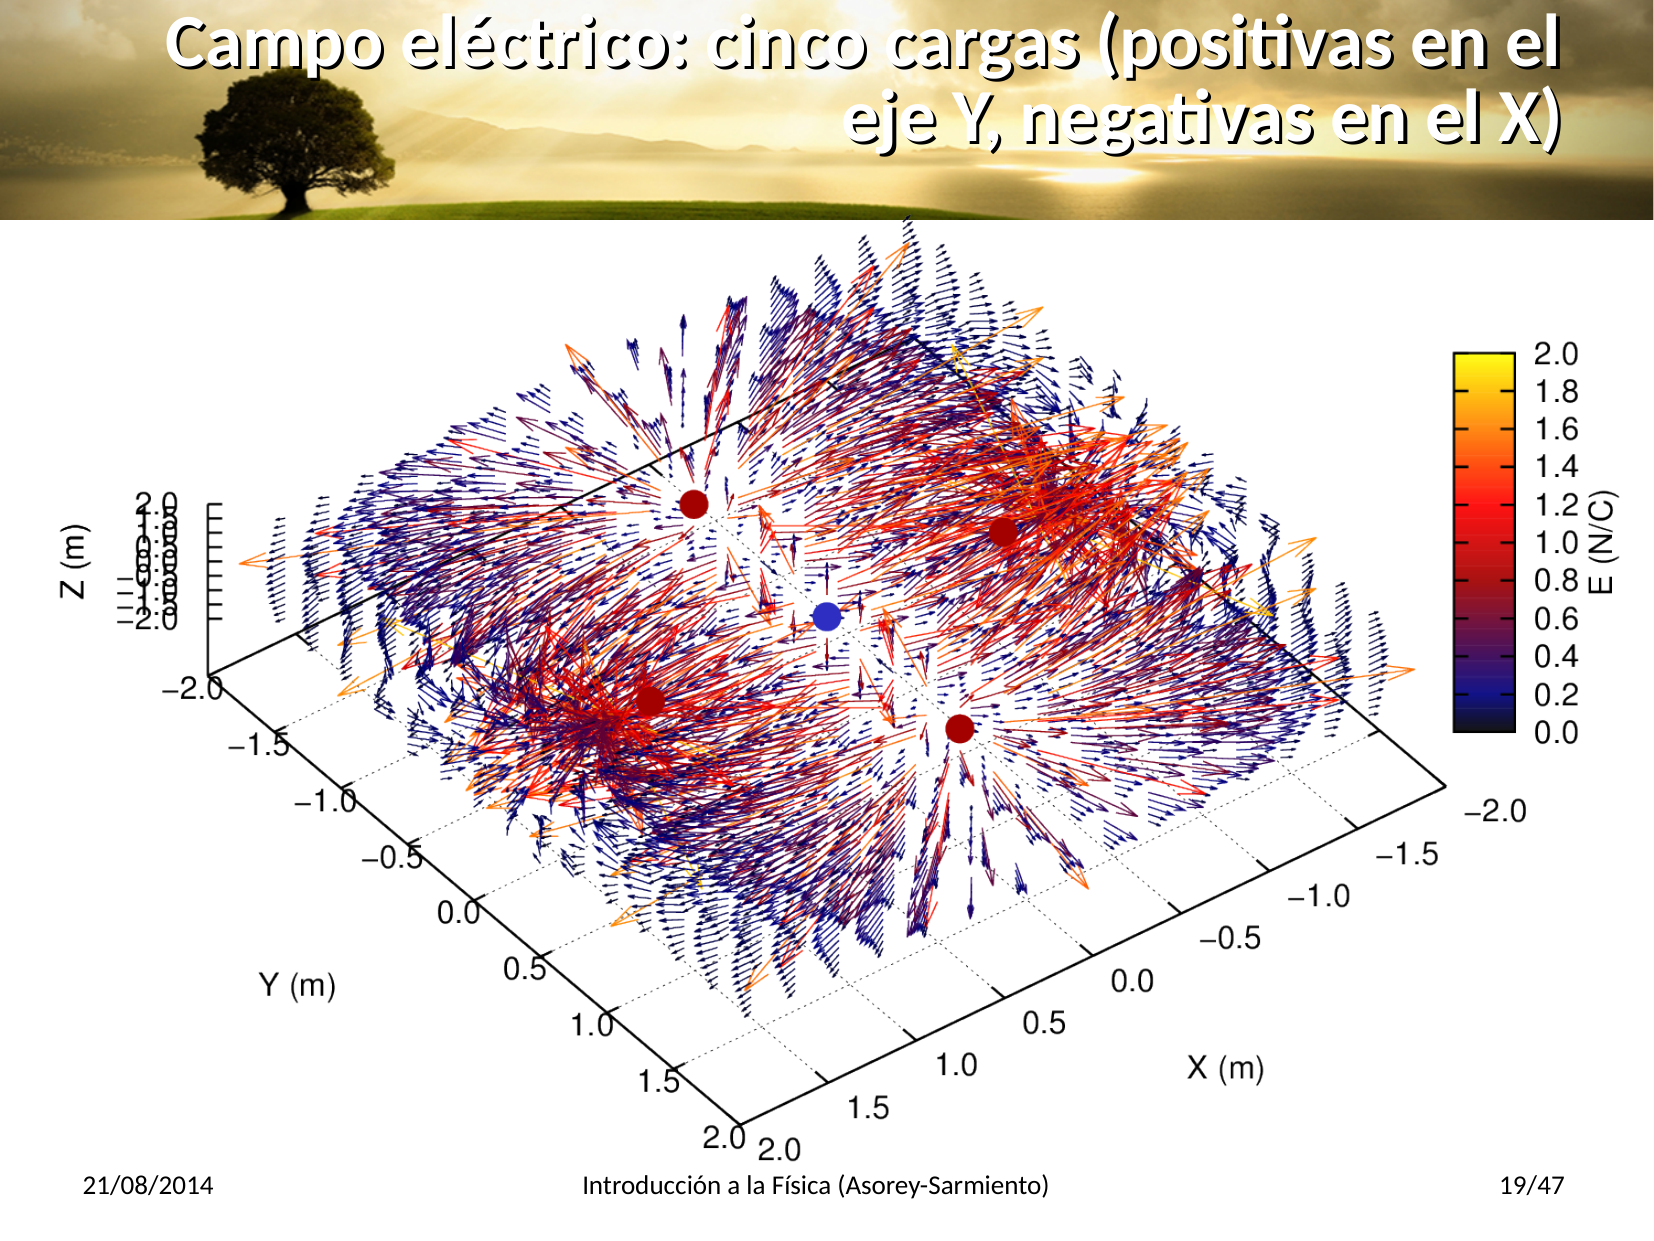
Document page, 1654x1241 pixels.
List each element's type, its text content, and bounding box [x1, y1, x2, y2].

picture [0, 0, 1654, 1241]
title Campo eléctrico: cinco cargas (positivas en el eje Y, negativas en el X) [75, 0, 1564, 82]
